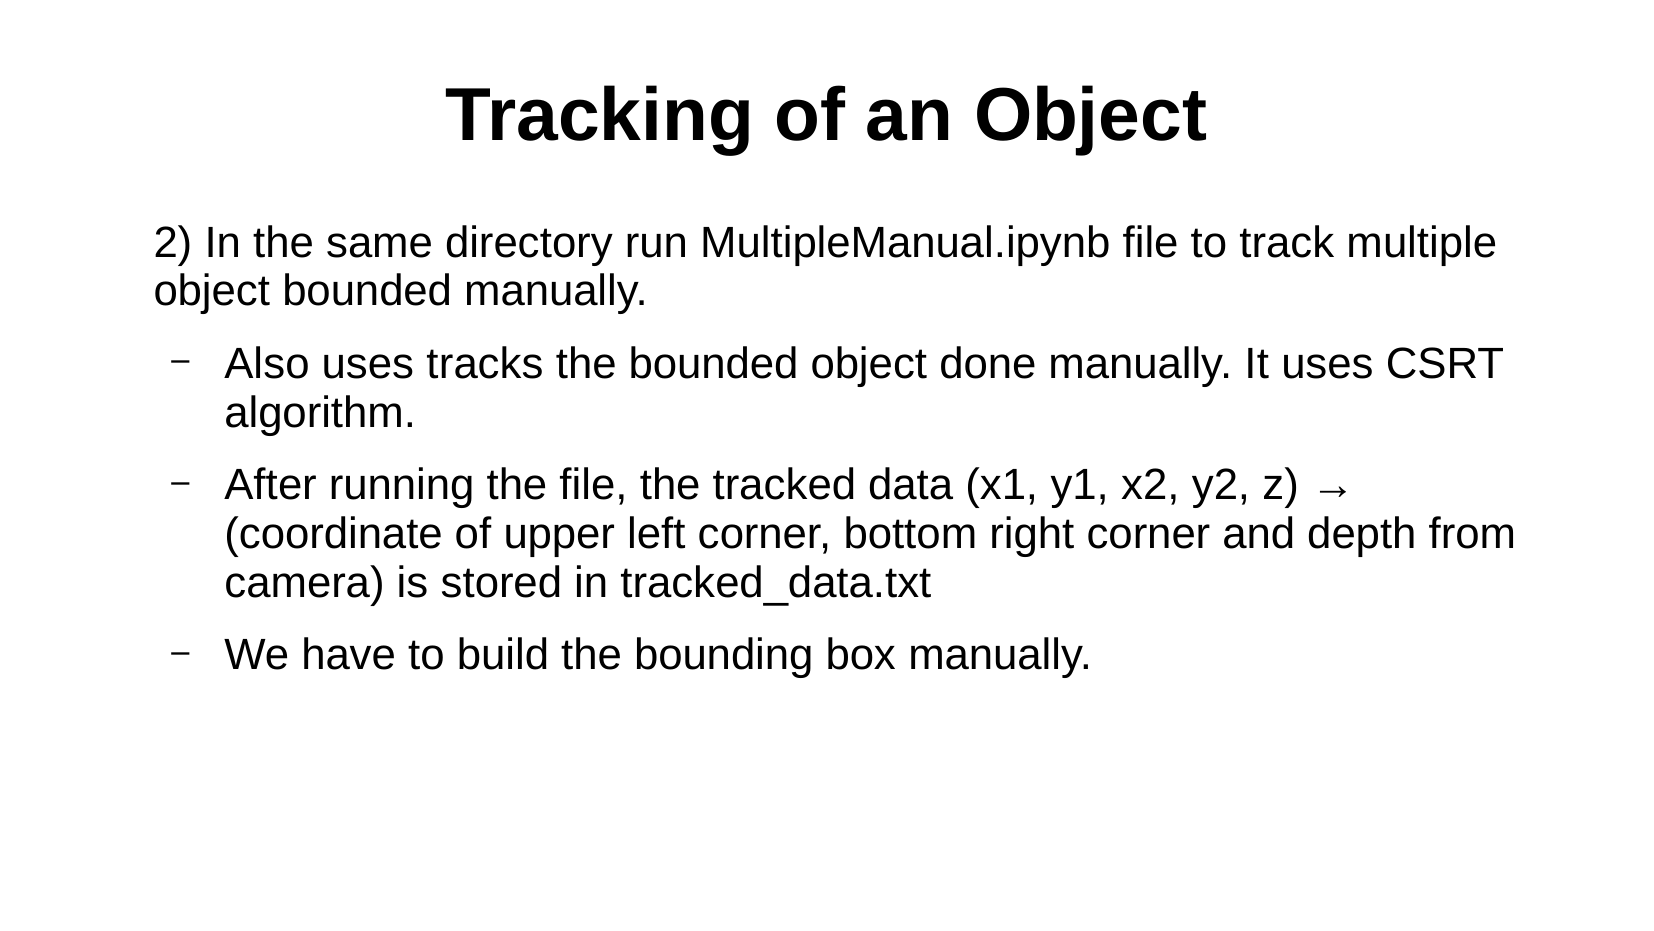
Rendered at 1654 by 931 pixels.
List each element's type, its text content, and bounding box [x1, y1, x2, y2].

title Tracking of an Object [82, 37, 1571, 193]
list 2) In the same directory run MultipleManual.ipynb file to track multiple object bounded manually. Also uses tracks the bounded object done manually. It uses CSRT algorithm. After running the file, the tracked data (x1, y1, x2, y2, z) → (coordinate of upper left corner, bottom right corner and depth from camera) is stored in tracked_data.txt We have to build the bounding box manually. [82, 217, 1571, 758]
